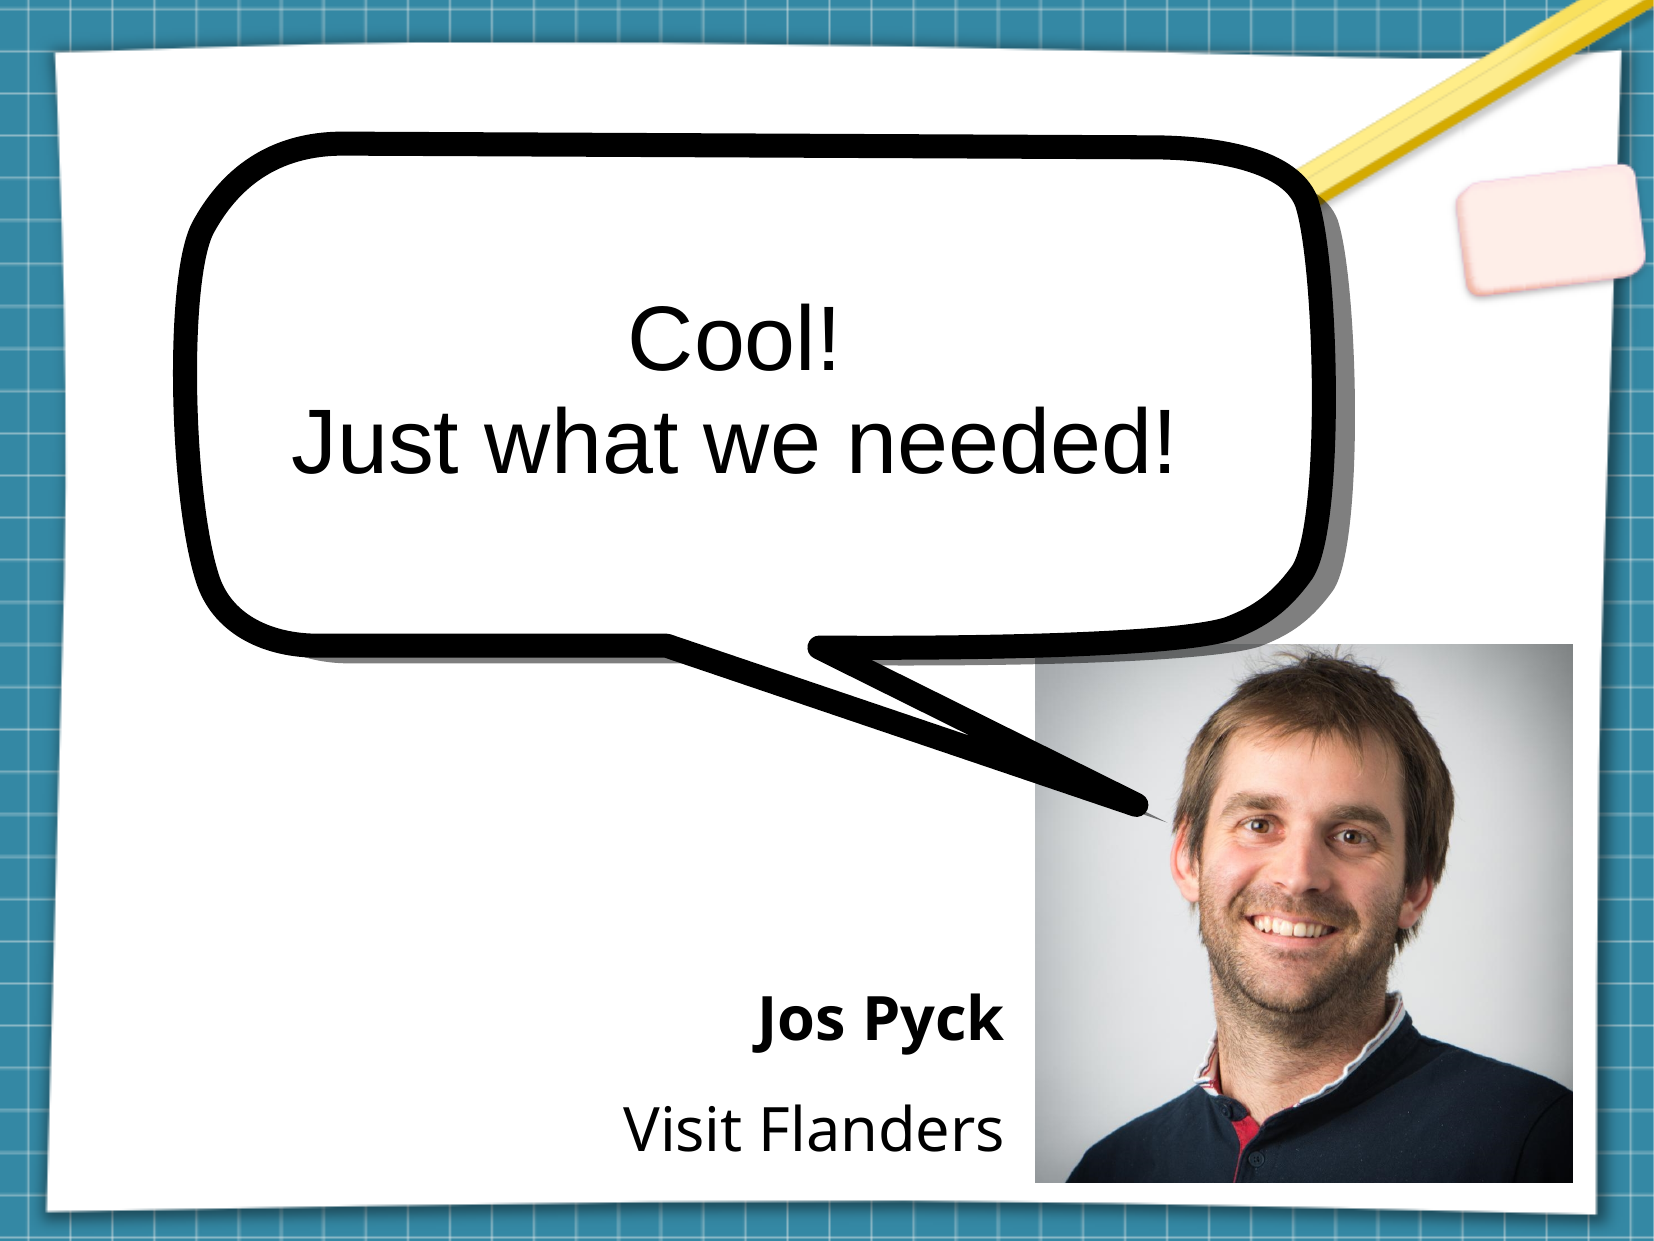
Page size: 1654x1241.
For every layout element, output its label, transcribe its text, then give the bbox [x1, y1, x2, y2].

title Cool! Just what we needed! [195, 161, 1276, 619]
list Jos Pyck Visit Flanders [82, 975, 1006, 1171]
picture [0, 0, 1654, 1241]
